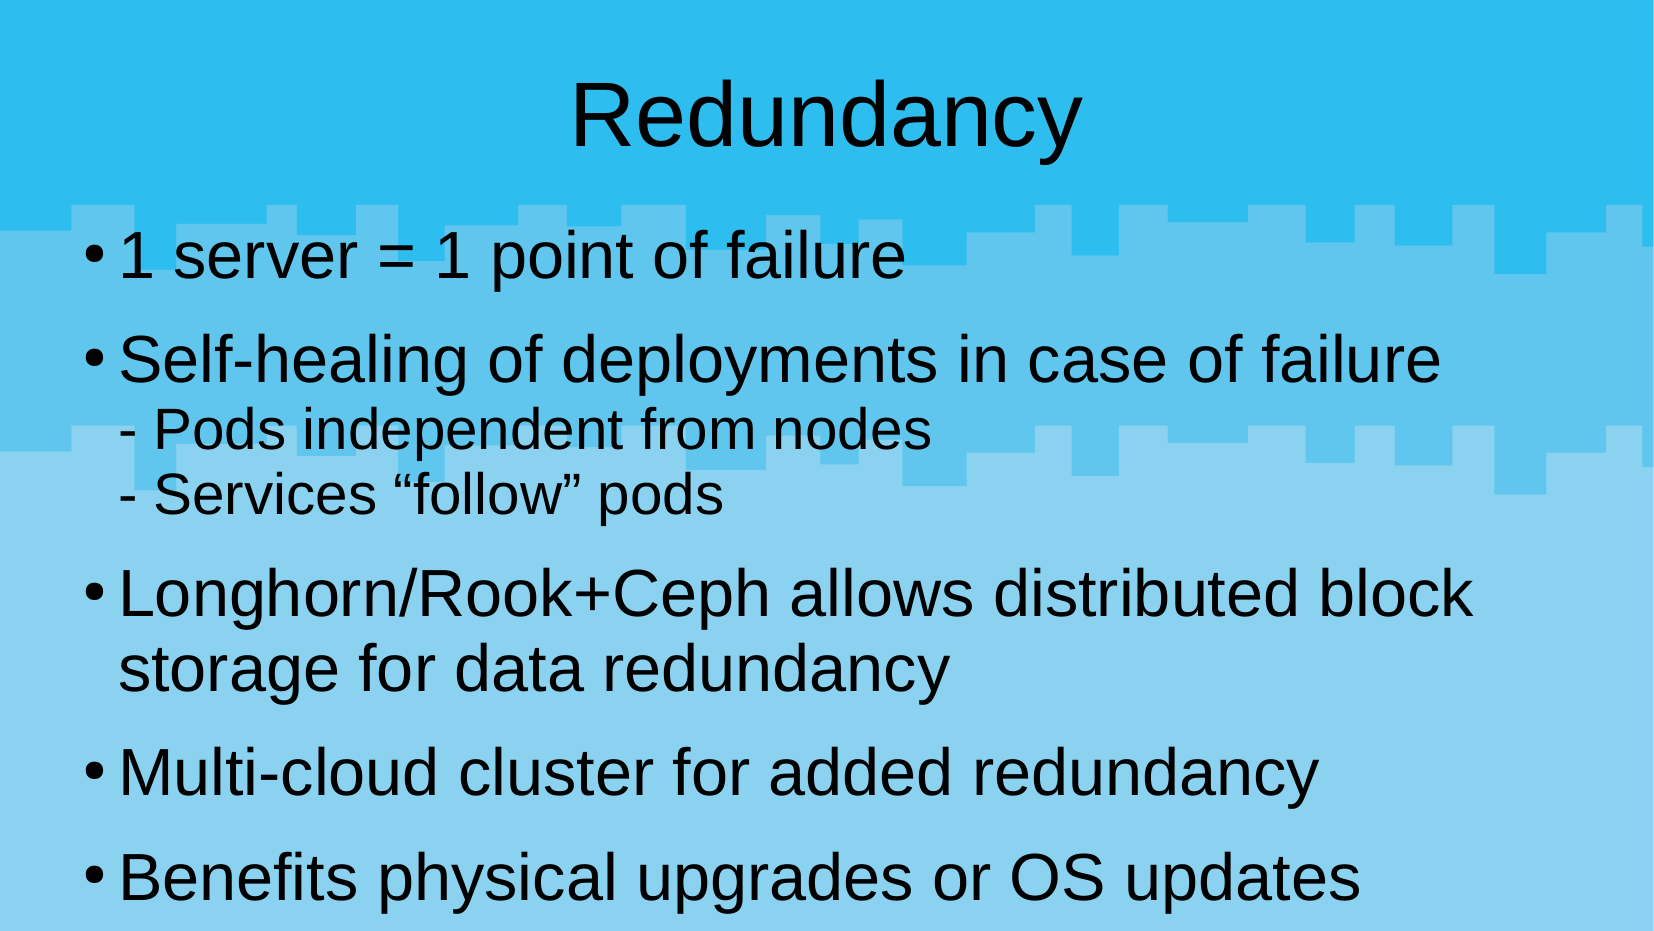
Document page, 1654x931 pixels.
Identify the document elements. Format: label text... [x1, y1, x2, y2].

subtitle 1 server = 1 point of failure Self-healing of deployments in case of failure - Pods independent from nodes - Services “follow” pods Longhorn/Rook+Ceph allows distributed block storage for data redundancy Multi-cloud cluster for added redundancy Benefits physical upgrades or OS updates [82, 217, 1571, 915]
picture [0, 0, 1654, 931]
title Redundancy [82, 37, 1571, 193]
